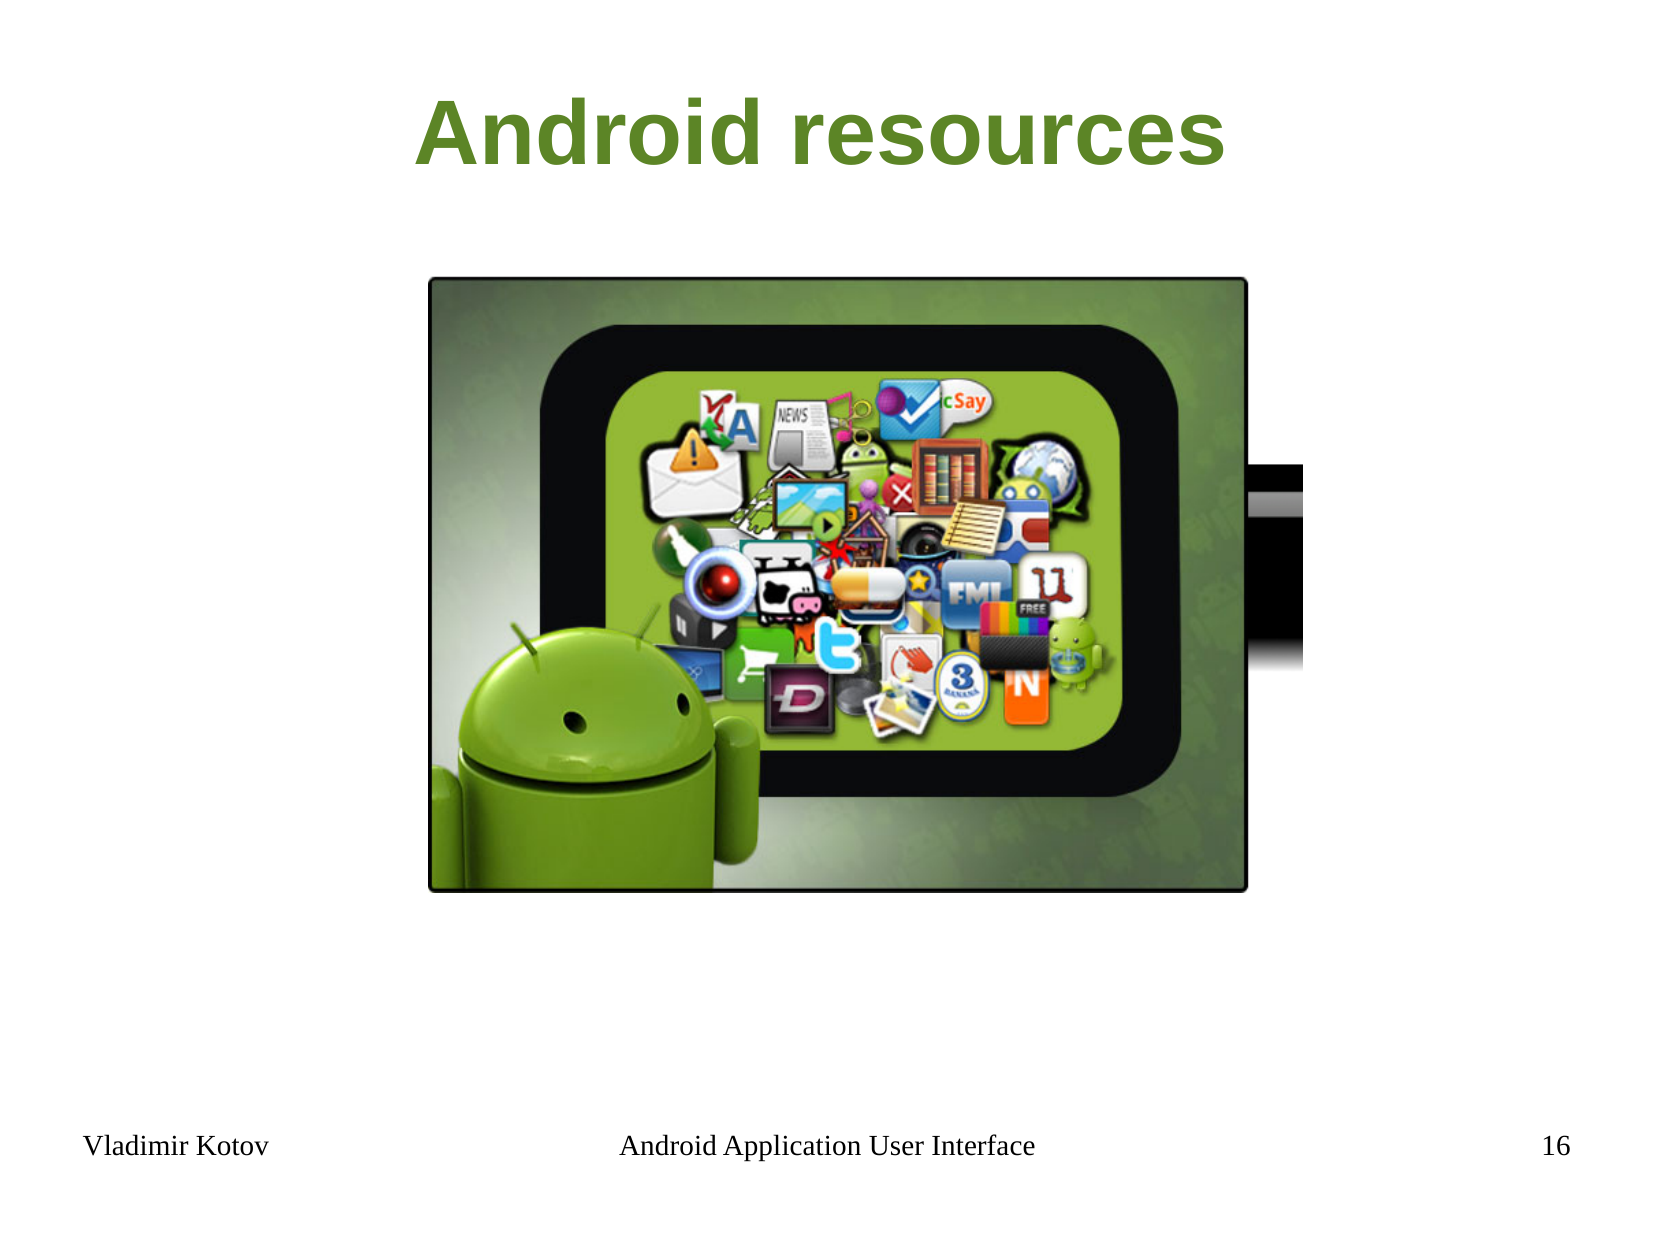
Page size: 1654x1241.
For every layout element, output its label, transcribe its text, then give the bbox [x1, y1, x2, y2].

picture [428, 236, 1303, 893]
title Android resources [76, 29, 1565, 237]
